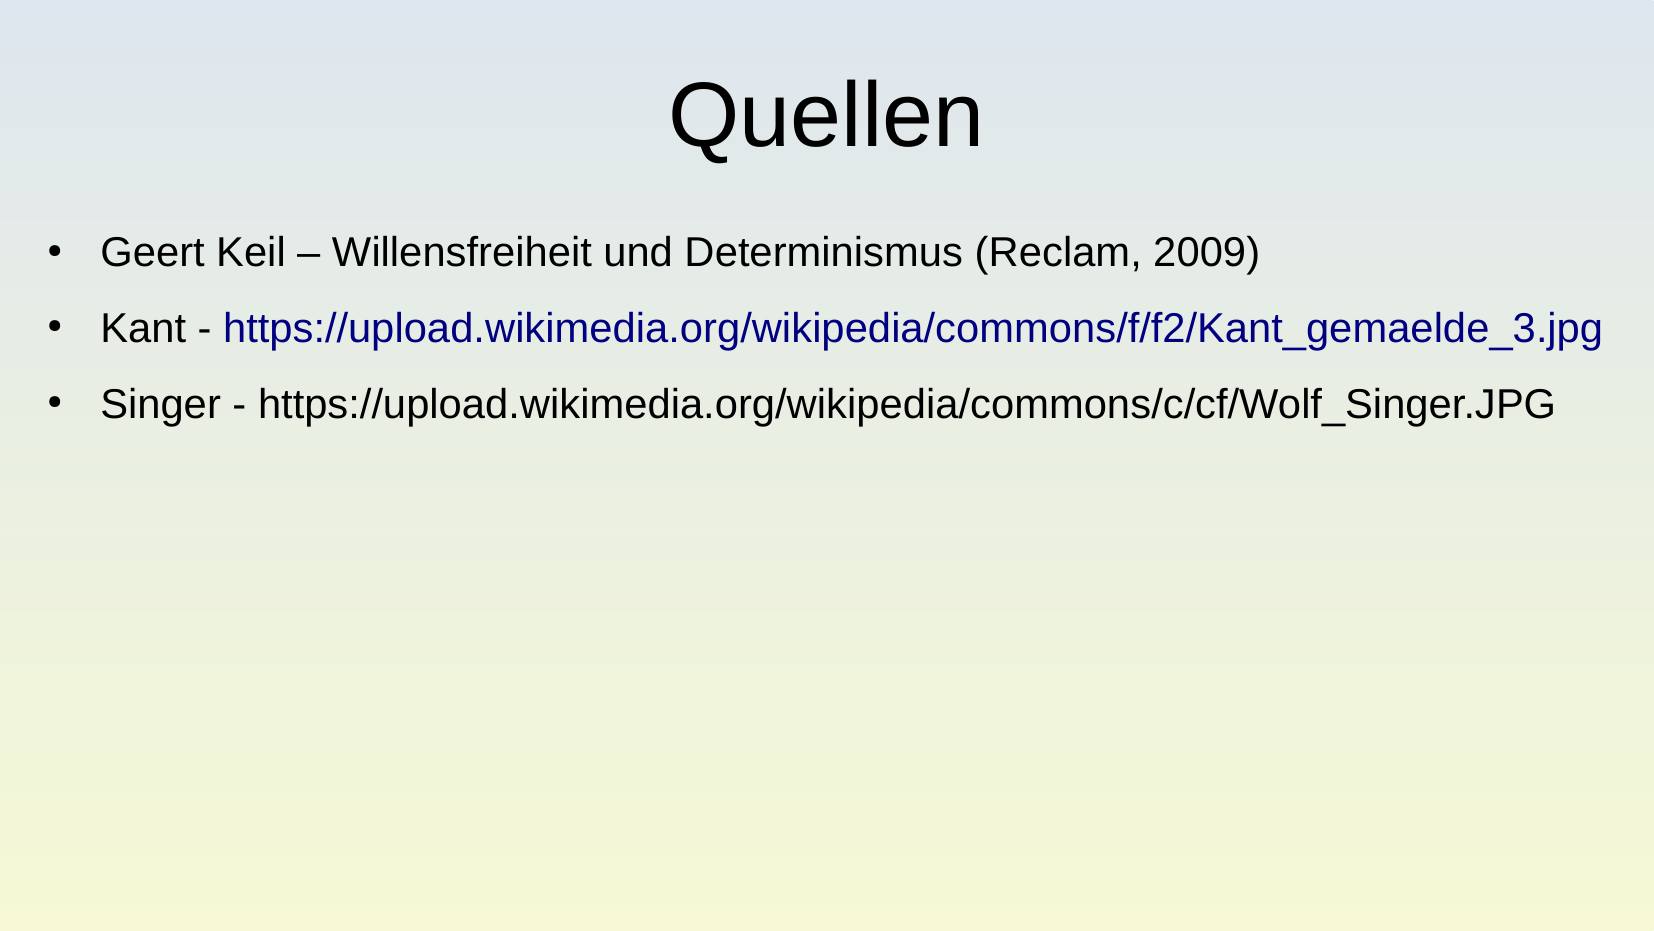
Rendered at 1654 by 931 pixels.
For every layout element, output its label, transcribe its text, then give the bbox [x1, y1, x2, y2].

list Geert Keil – Willensfreiheit und Determinismus (Reclam, 2009) Kant - https://upload.wikimedia.org/wikipedia/commons/f/f2/Kant_gemaelde_3.jpg Singer - https://upload.wikimedia.org/wikipedia/commons/c/cf/Wolf_Singer.JPG [29, 228, 1654, 768]
title Quellen [82, 37, 1571, 193]
